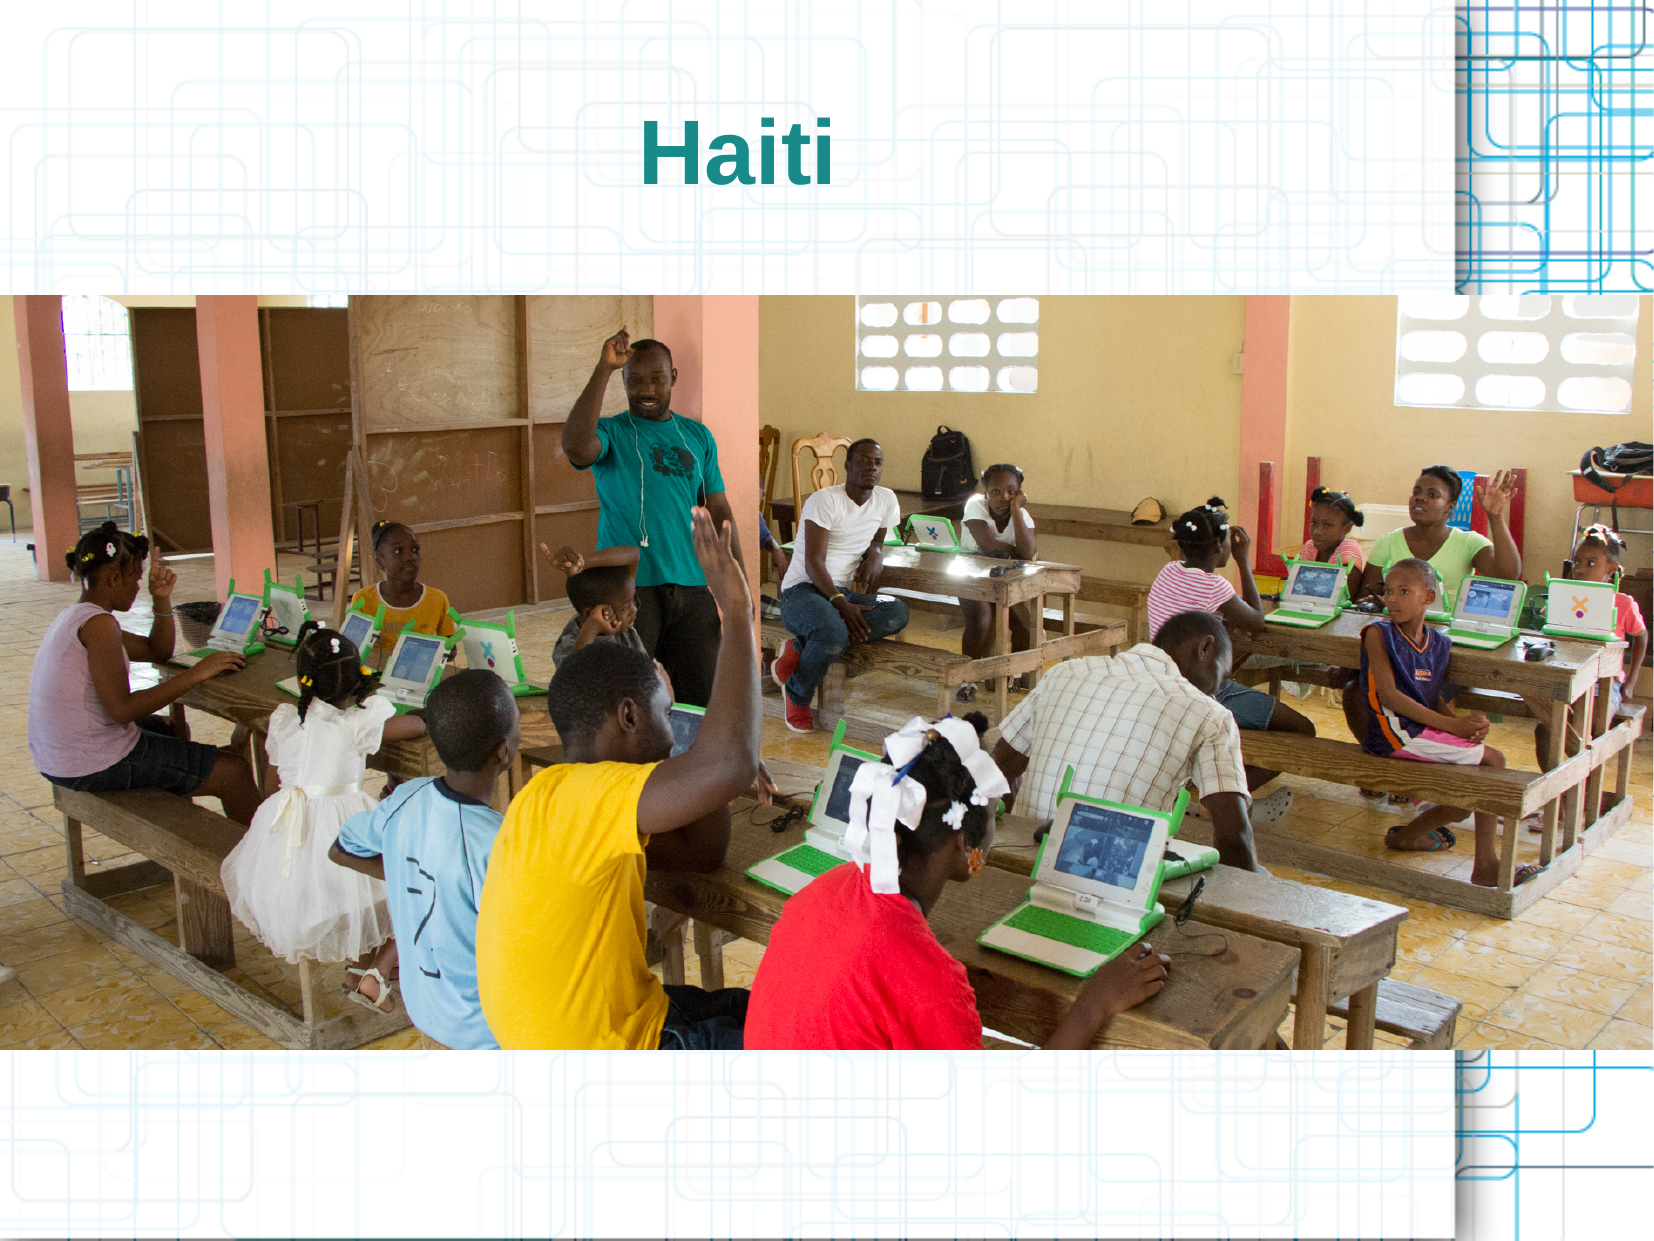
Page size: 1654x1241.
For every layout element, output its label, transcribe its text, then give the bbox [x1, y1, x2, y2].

title Haiti [59, 49, 1418, 257]
picture [0, 0, 1654, 1241]
